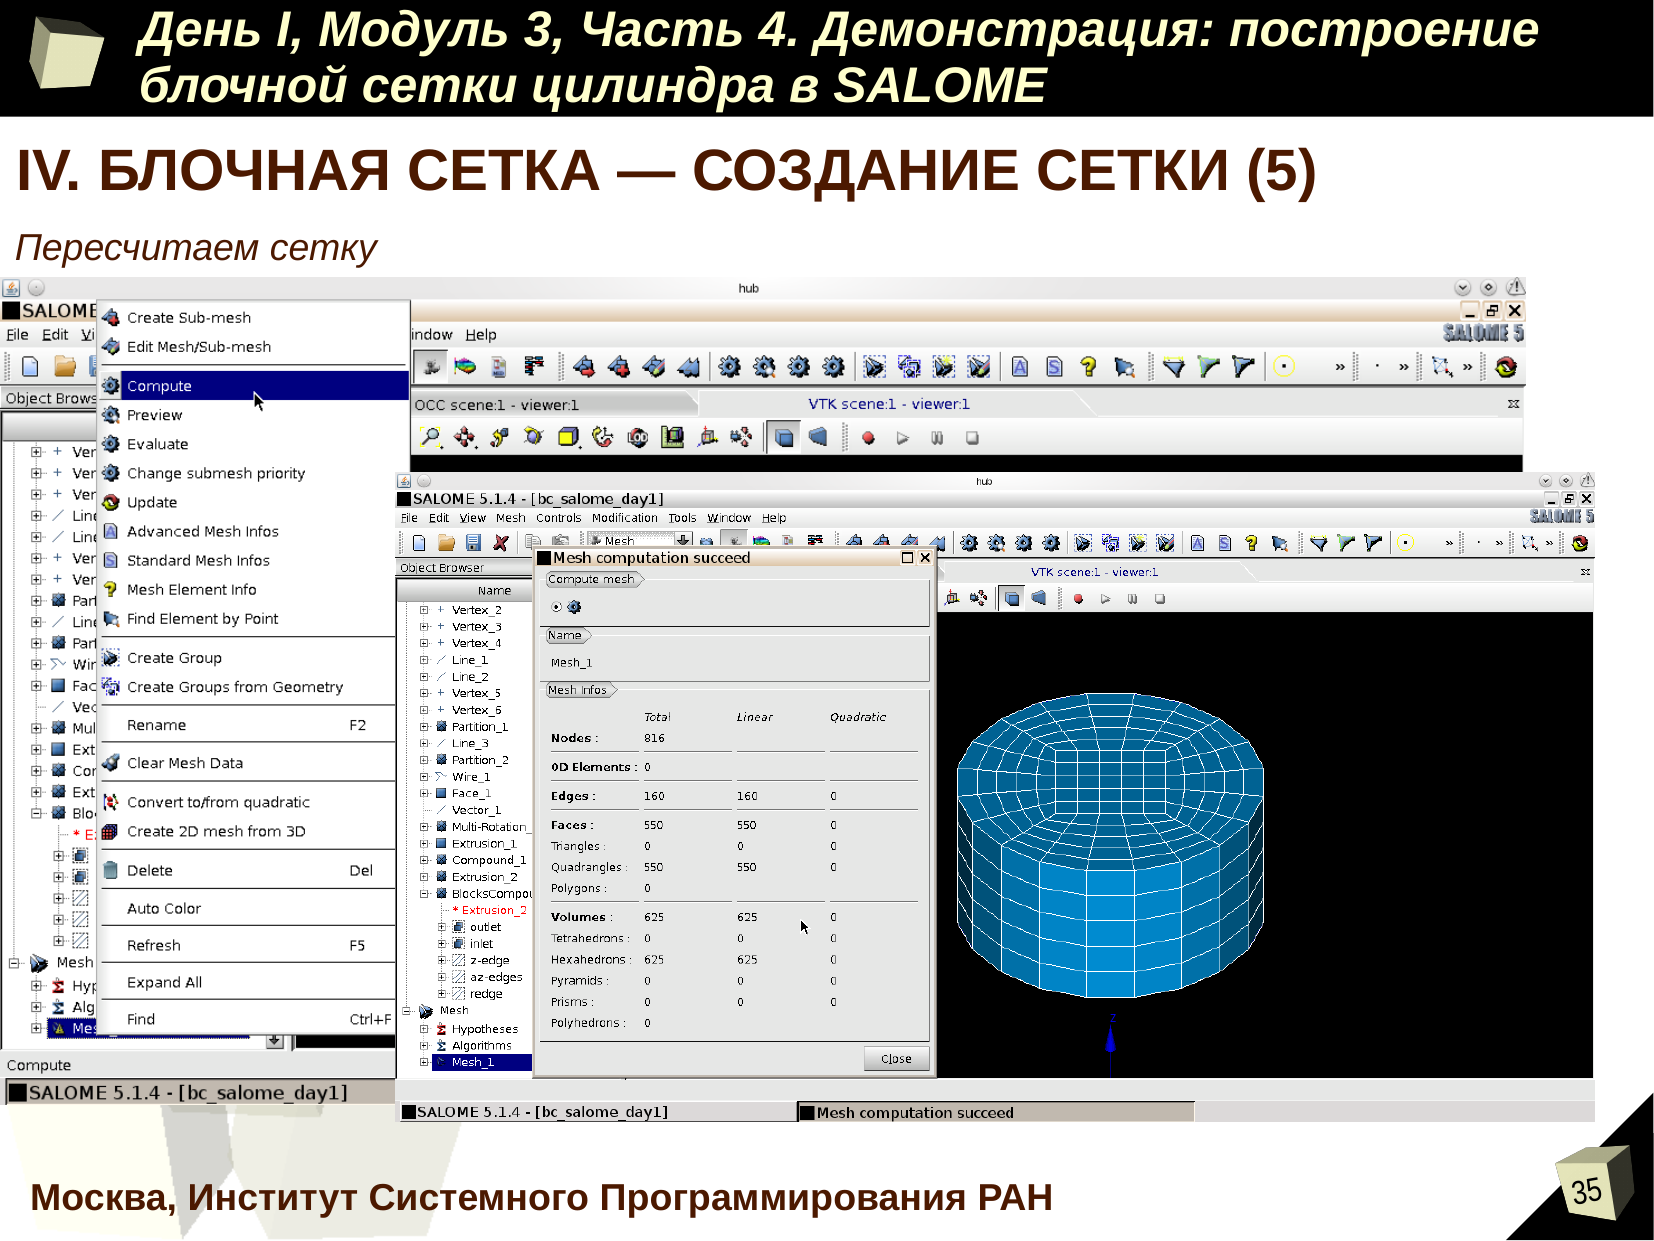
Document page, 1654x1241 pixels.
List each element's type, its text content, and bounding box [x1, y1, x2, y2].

picture [0, 277, 1595, 1241]
picture [464, 1193, 472, 1198]
text_box Пересчитаем сетку [0, 218, 1654, 276]
text_box IV. БЛОЧНАЯ СЕТКА — СОЗДАНИЕ СЕТКИ (5) [1, 130, 1654, 211]
